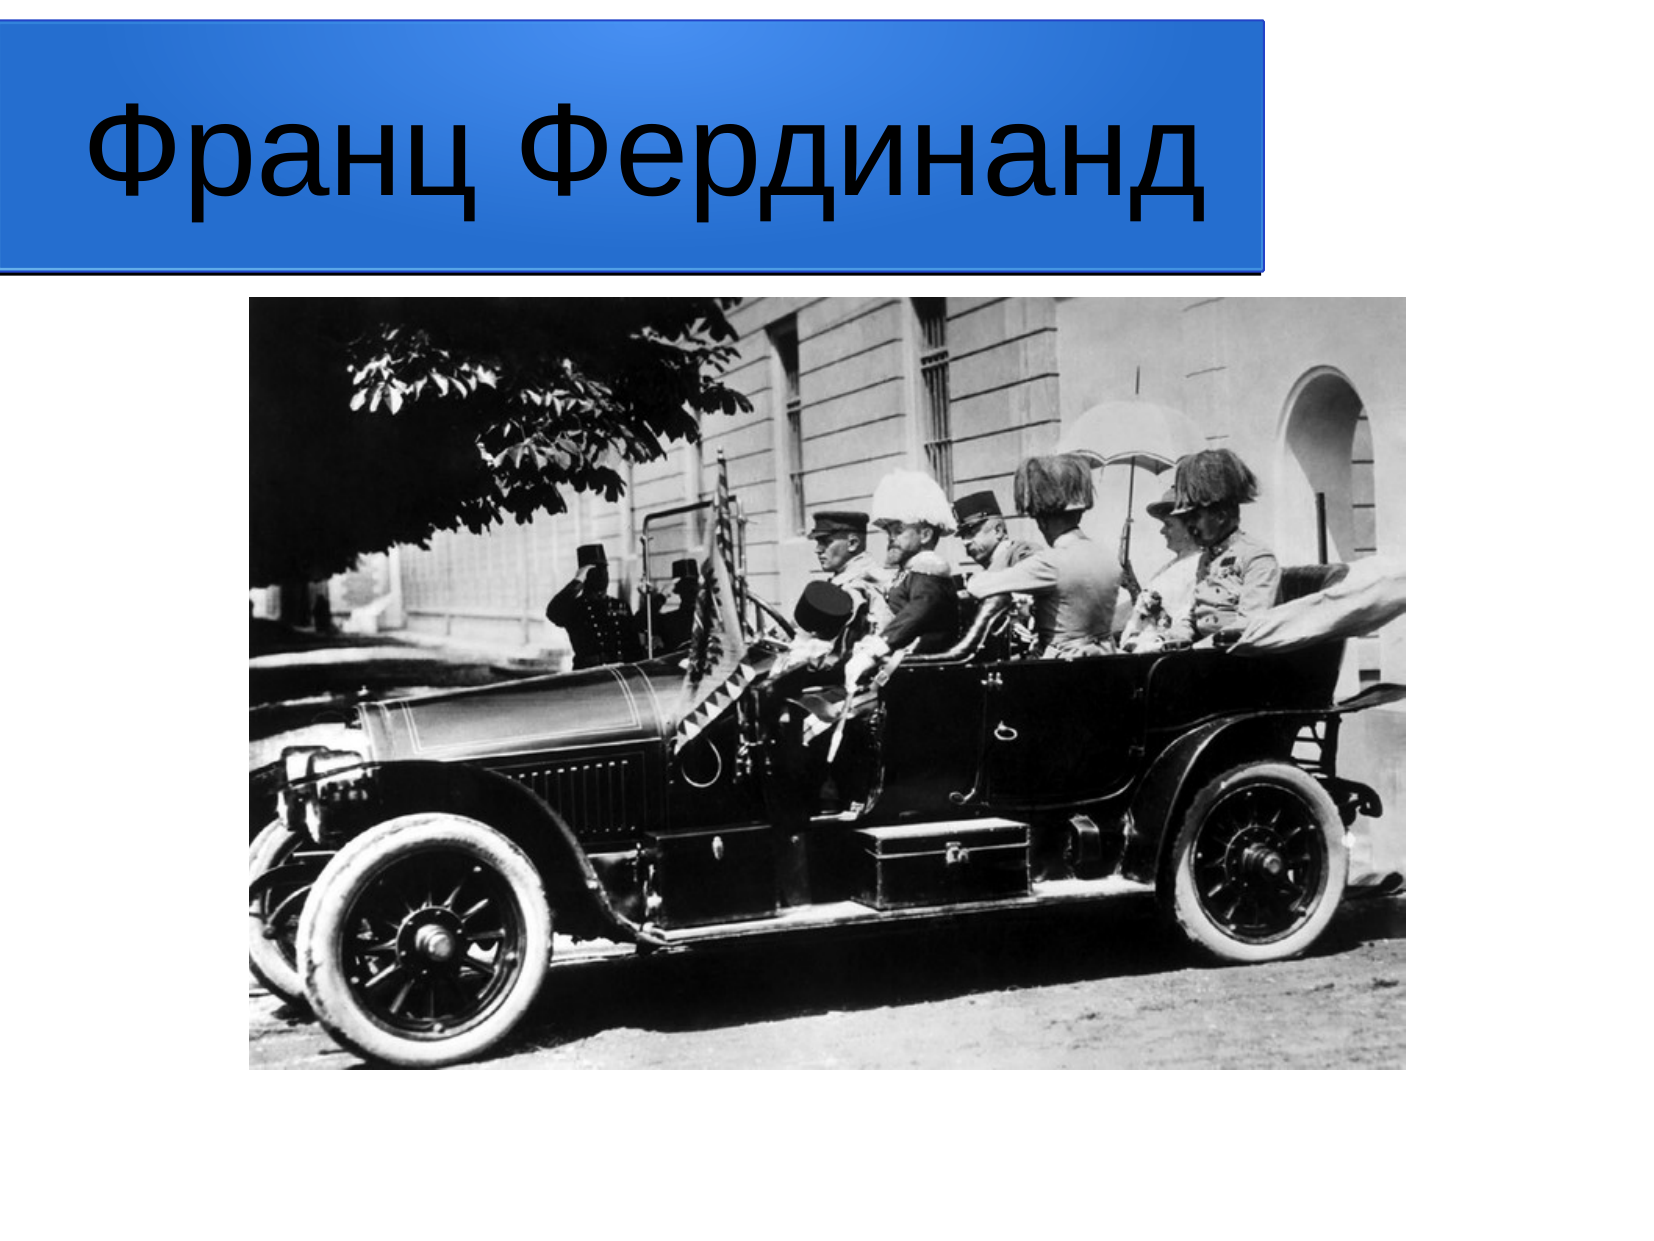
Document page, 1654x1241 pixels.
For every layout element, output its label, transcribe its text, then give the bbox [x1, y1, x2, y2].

picture [249, 297, 1406, 1070]
title Франц Фердинанд [82, 47, 1235, 252]
